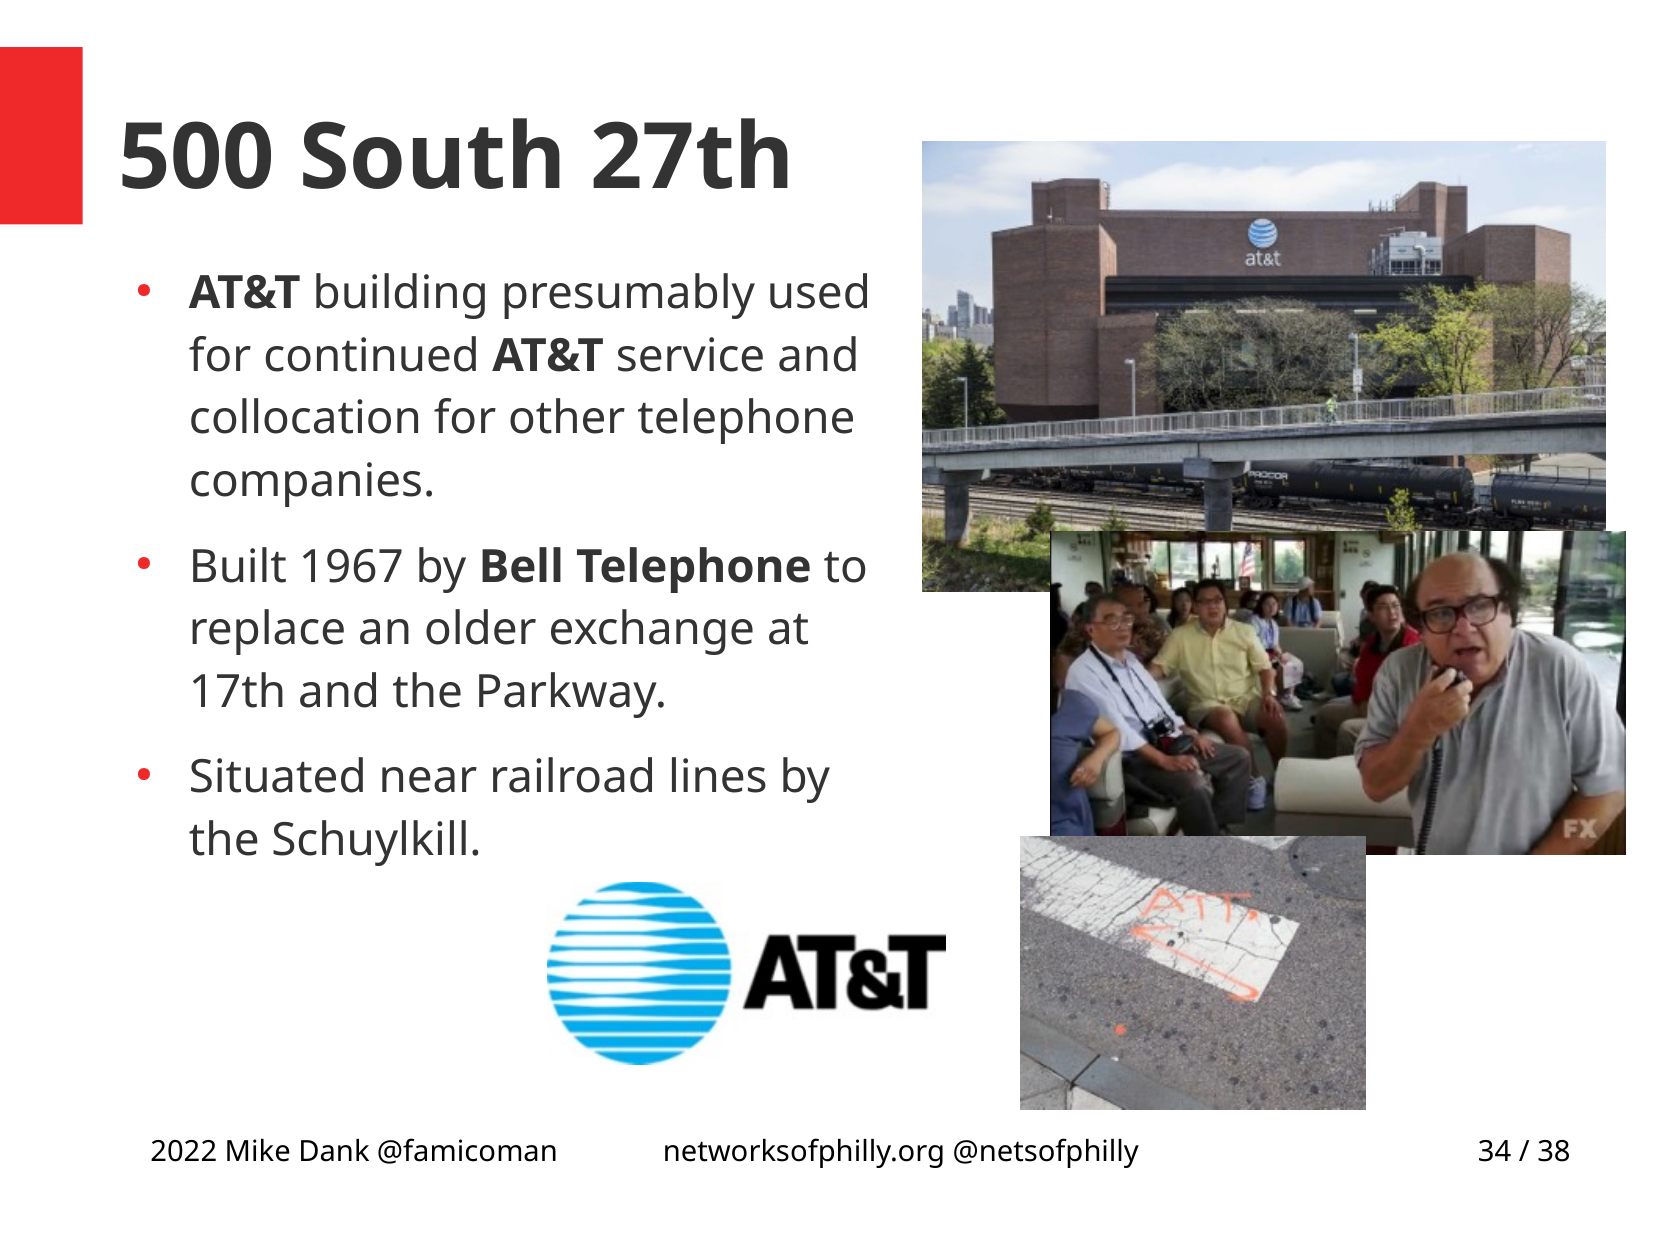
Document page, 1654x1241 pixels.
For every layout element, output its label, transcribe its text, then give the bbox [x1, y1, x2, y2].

picture [547, 882, 946, 1066]
picture [922, 141, 1626, 1111]
title 500 South 27th [118, 49, 1571, 257]
list AT&T building presumably used for continued AT&T service and collocation for other telephone companies. Built 1967 by Bell Telephone to replace an older exchange at 17th and the Parkway. Situated near railroad lines by the Schuylkill. [118, 259, 901, 980]
